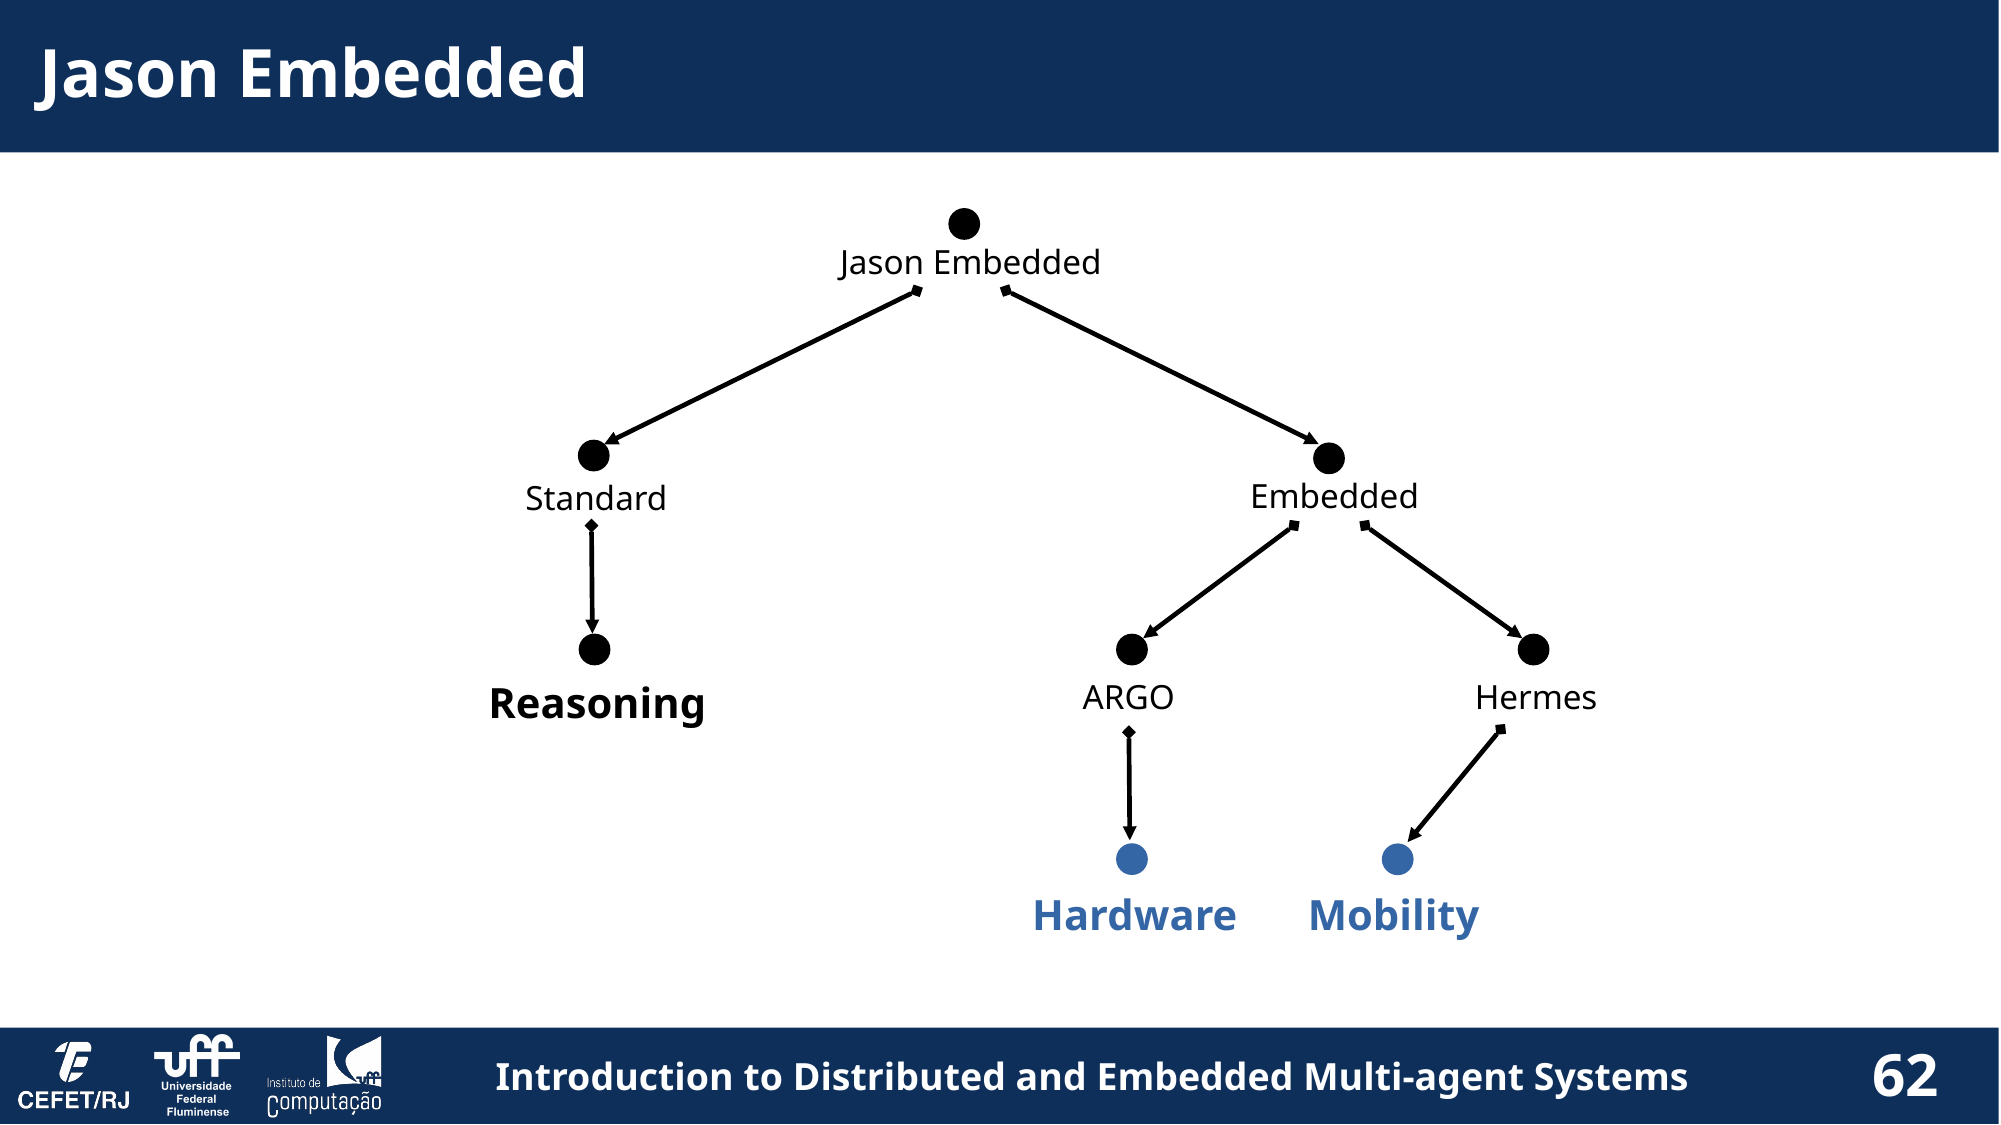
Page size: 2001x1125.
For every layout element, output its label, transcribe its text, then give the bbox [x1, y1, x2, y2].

text_box Embedded [1228, 467, 1441, 523]
text_box Mobility [1293, 881, 1495, 947]
text_box Jason Embedded [25, 23, 1999, 119]
text_box [1381, 843, 1414, 876]
text_box Standard [510, 469, 683, 525]
picture [18, 1021, 129, 1125]
picture [265, 1033, 383, 1118]
text_box [1116, 633, 1148, 666]
text_box Hardware [1017, 881, 1253, 947]
text_box ARGO [1067, 669, 1190, 724]
text_box [577, 439, 610, 469]
text_box Jason Embedded [825, 233, 1117, 289]
text_box Hermes [1459, 669, 1613, 724]
text_box [1517, 633, 1550, 666]
text_box [1116, 843, 1148, 876]
text_box [948, 208, 981, 233]
text_box [1313, 442, 1345, 475]
text_box [578, 633, 611, 666]
picture [153, 1033, 241, 1121]
text_box Reasoning [473, 669, 722, 734]
